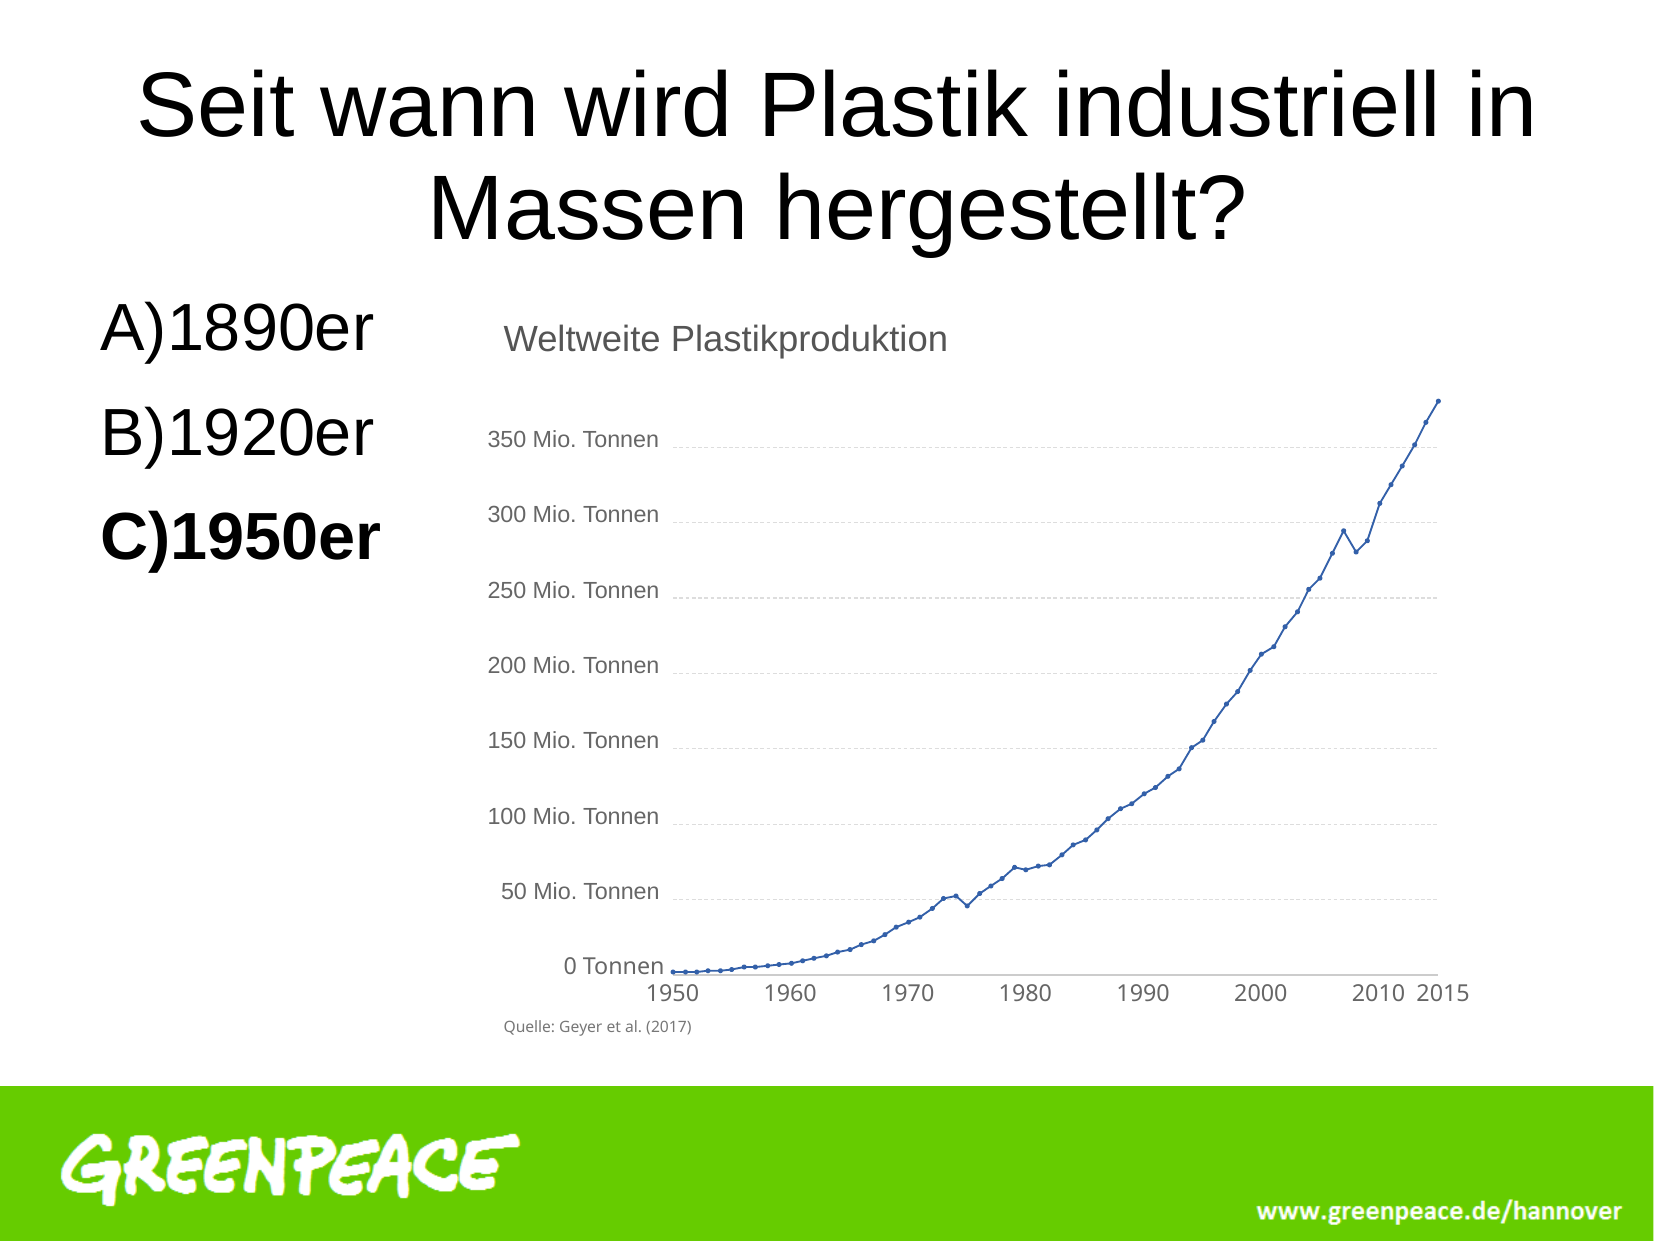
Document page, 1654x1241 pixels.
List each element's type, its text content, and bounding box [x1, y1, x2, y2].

title Seit wann wird Plastik industriell in Massen hergestellt? [94, 52, 1583, 260]
picture [484, 307, 1545, 1057]
list 1890er 1920er 1950er [82, 290, 579, 1010]
picture [0, 1086, 1654, 1241]
